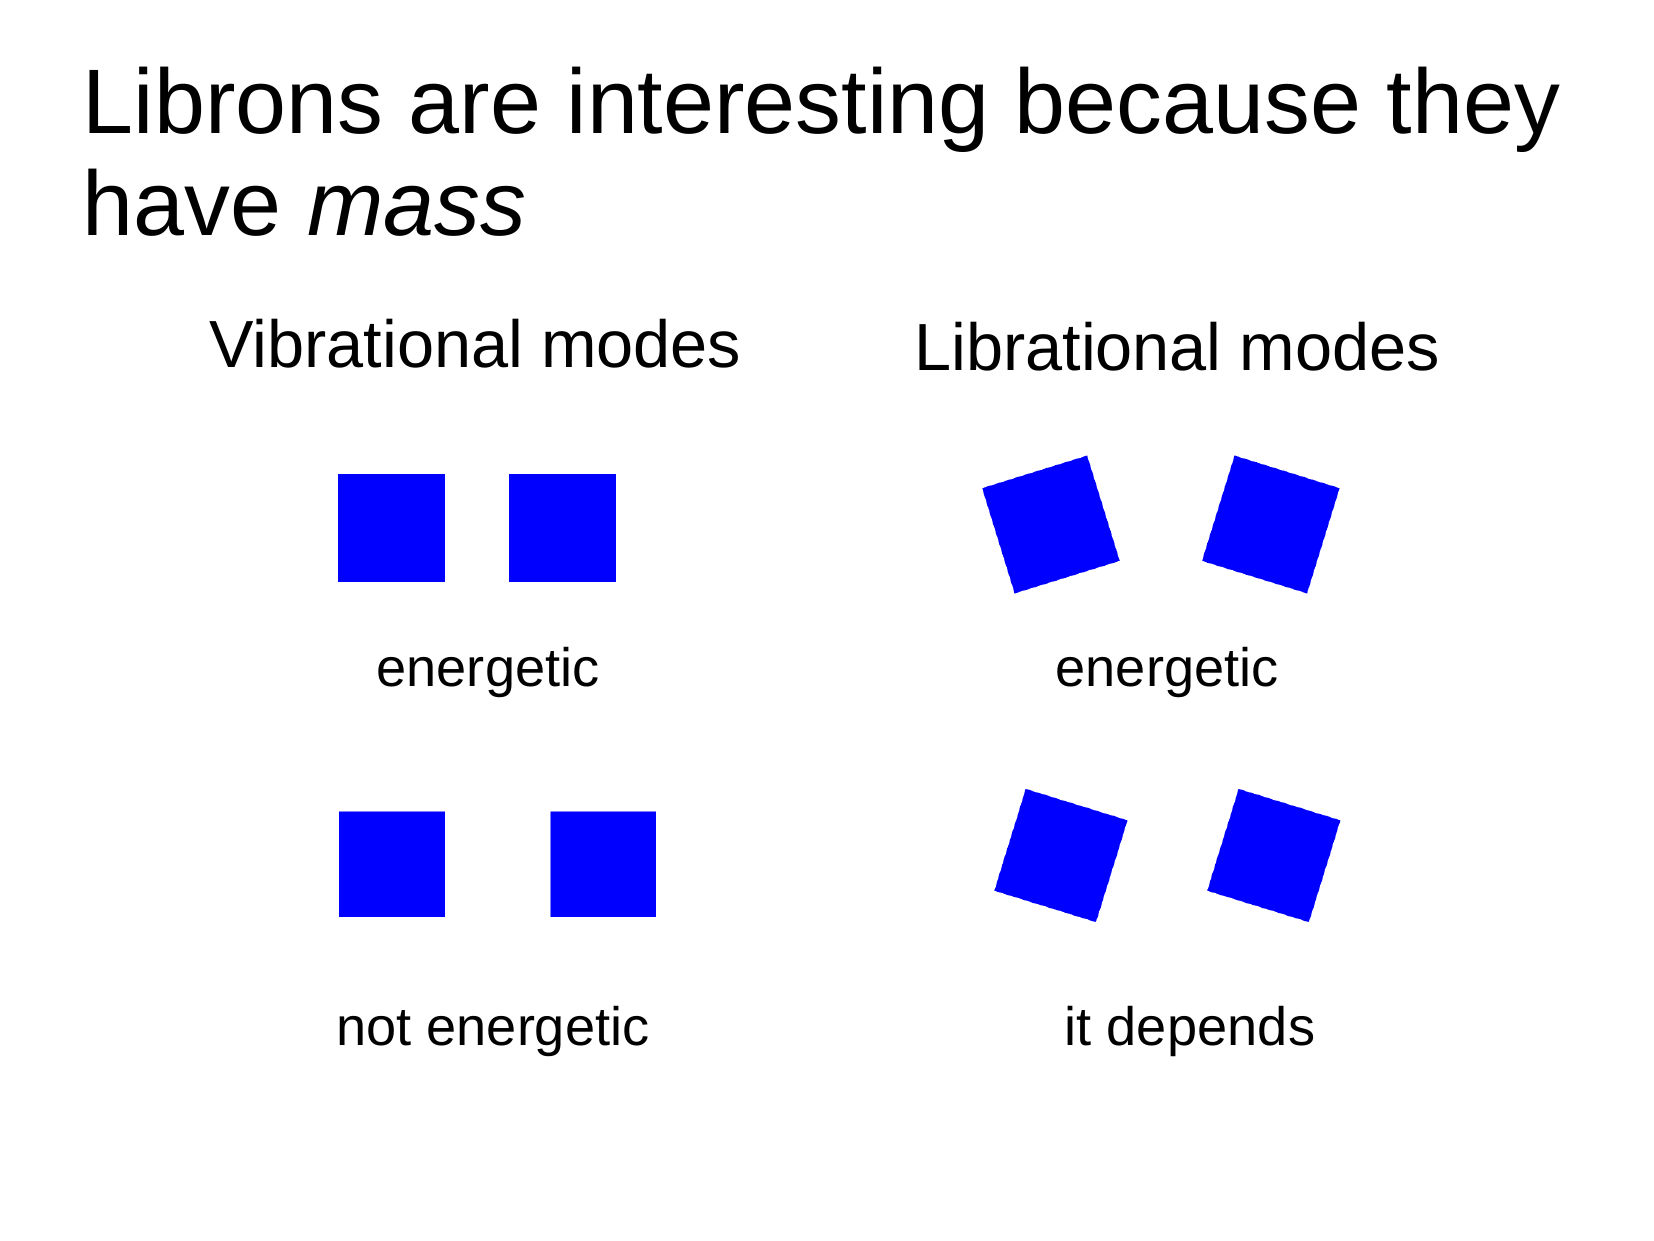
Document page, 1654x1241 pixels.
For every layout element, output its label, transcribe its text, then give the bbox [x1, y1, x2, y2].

text_box it depends [1050, 989, 1471, 1066]
text_box Librational modes [900, 302, 1531, 393]
picture [883, 771, 1451, 940]
picture [194, 780, 758, 948]
picture [191, 442, 762, 613]
text_box Vibrational modes [195, 300, 841, 390]
text_box not energetic [321, 989, 742, 1066]
text_box energetic [361, 630, 782, 706]
title Librons are interesting because they have mass [82, 49, 1571, 257]
text_box energetic [1040, 630, 1461, 706]
picture [867, 437, 1454, 612]
